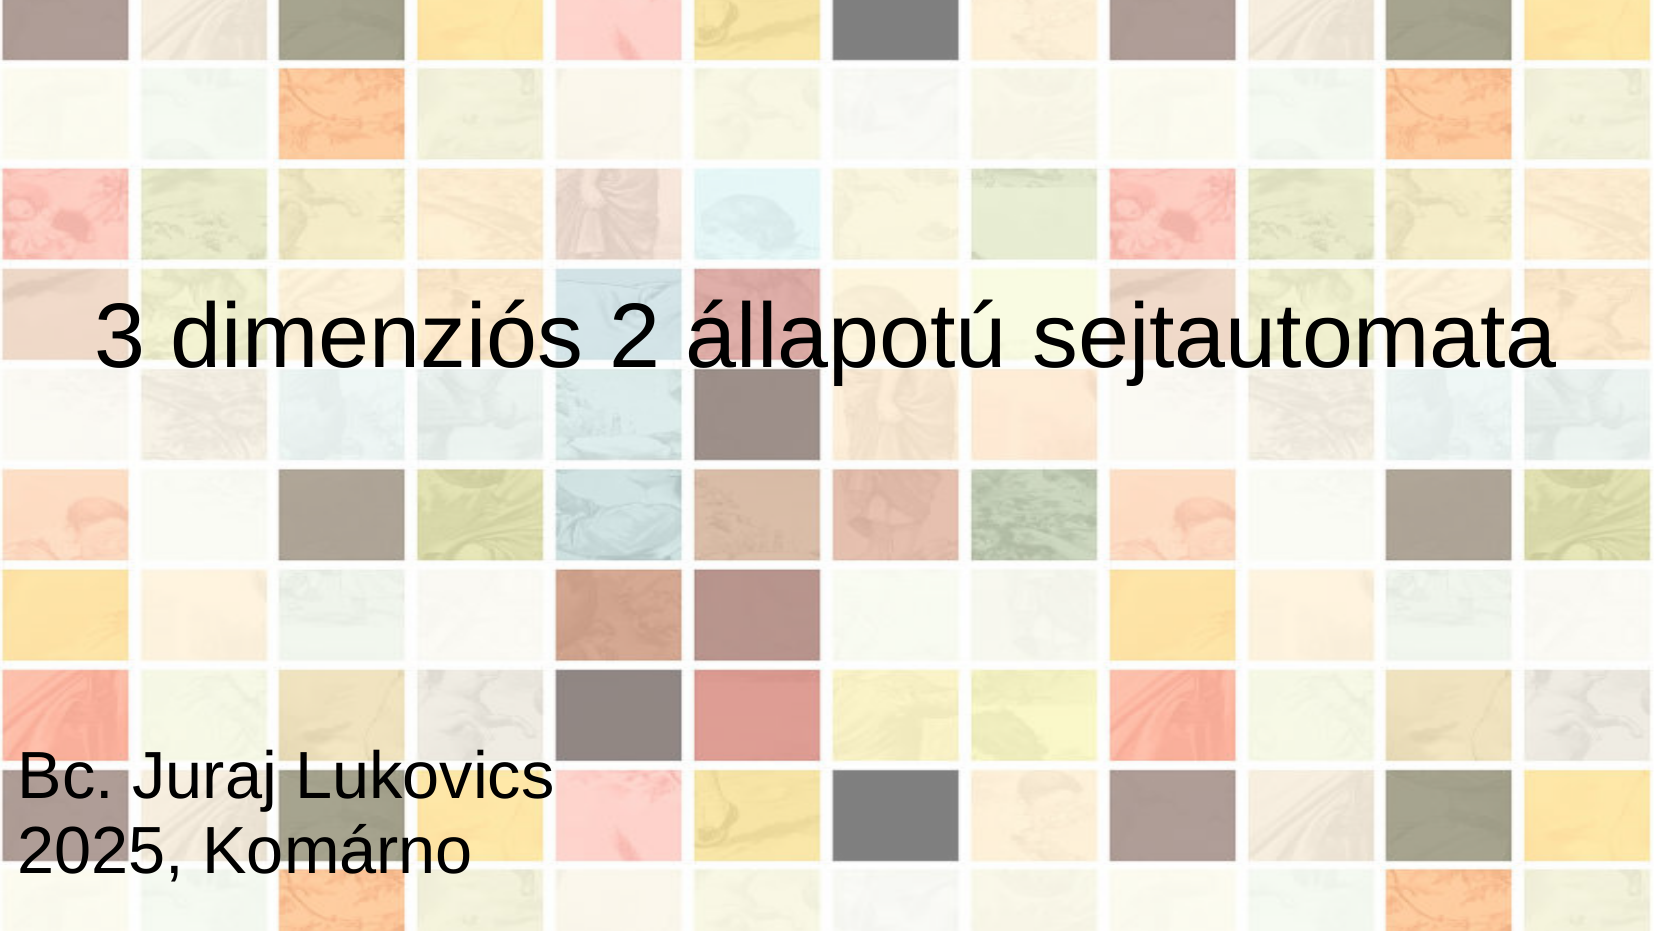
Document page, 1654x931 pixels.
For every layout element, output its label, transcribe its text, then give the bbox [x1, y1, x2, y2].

subtitle Bc. Juraj Lukovics 2025, Komárno [17, 738, 886, 888]
title 3 dimenziós 2 állapotú sejtautomata [82, 258, 1571, 414]
